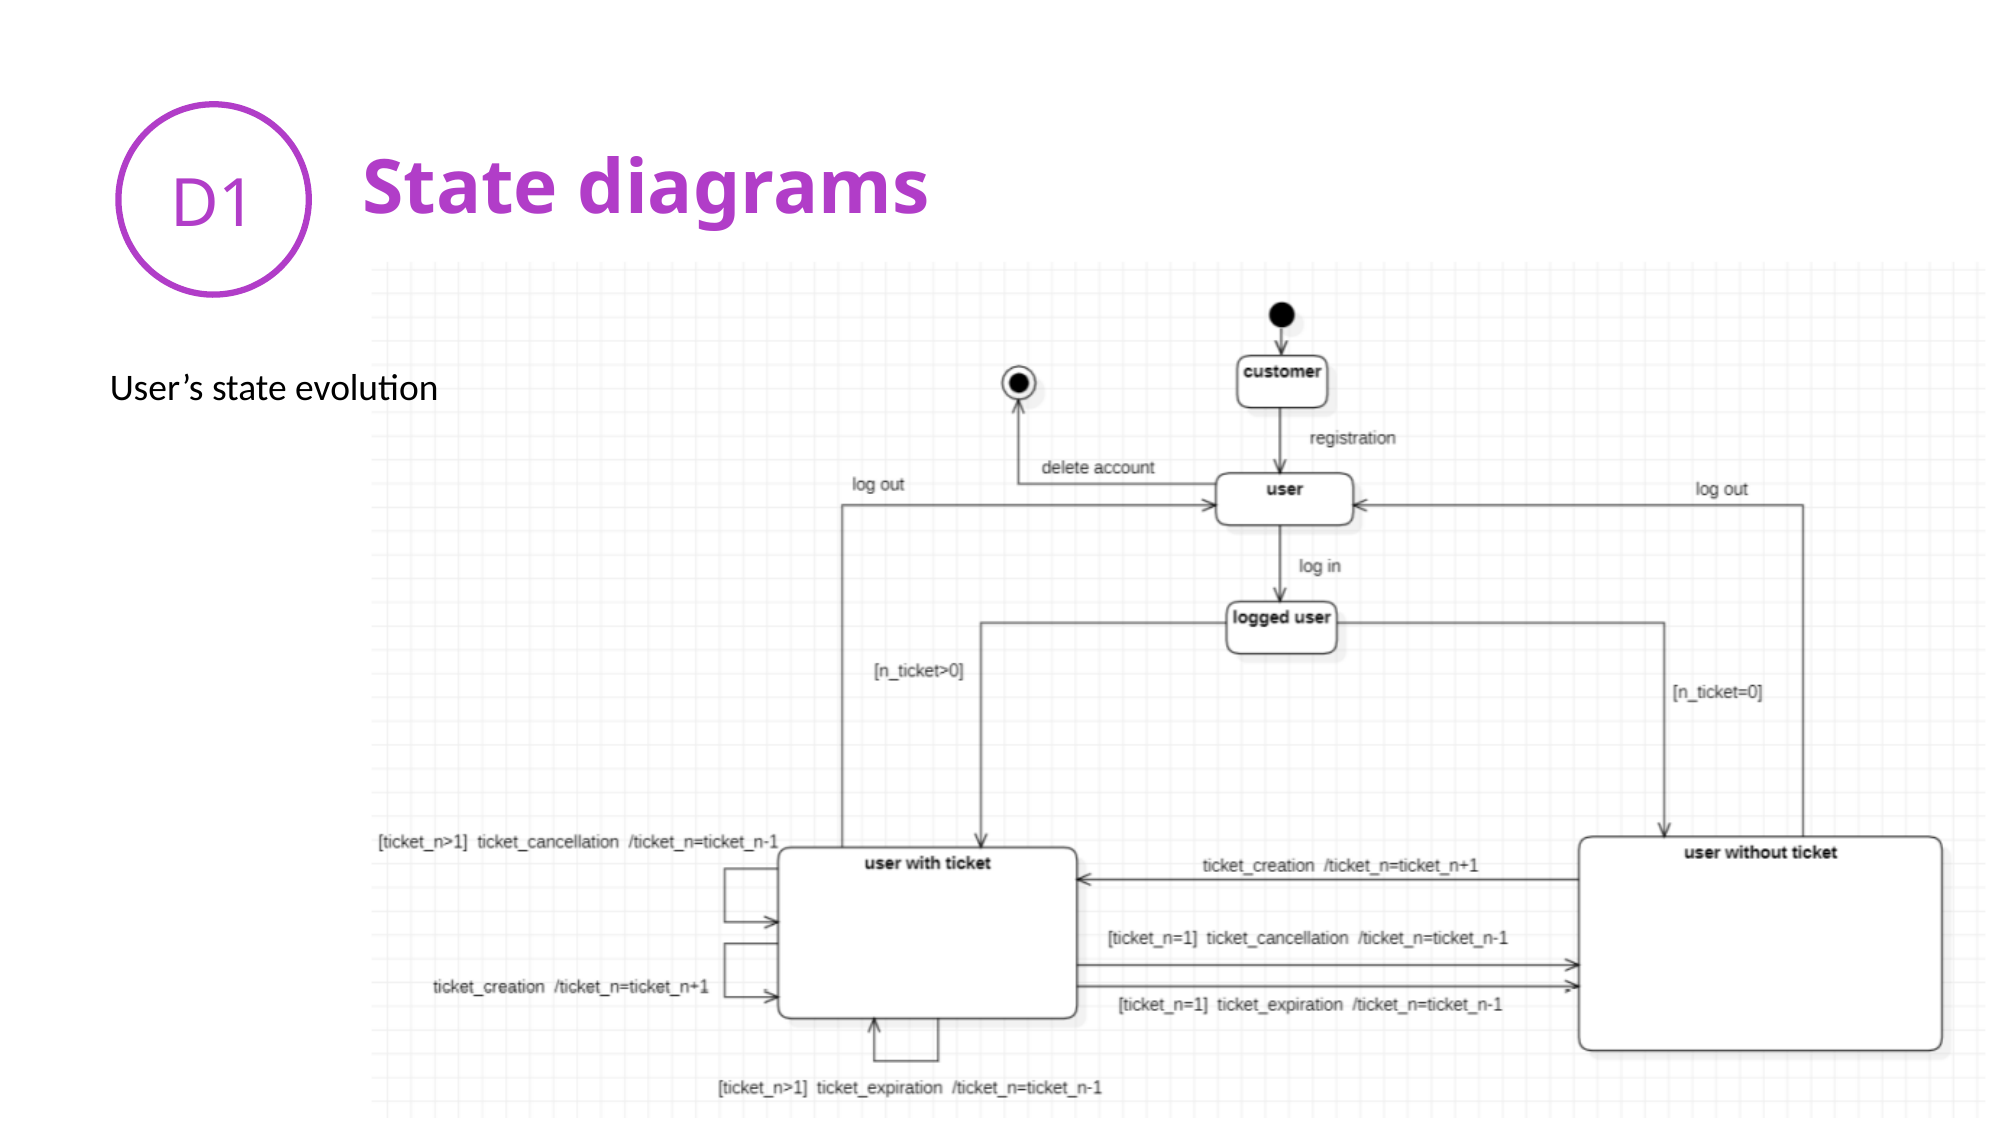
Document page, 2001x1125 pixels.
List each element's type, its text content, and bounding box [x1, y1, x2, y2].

text_box D1 [118, 104, 309, 295]
text_box User’s state evolution [94, 355, 490, 462]
picture [371, 255, 1986, 1118]
list State diagrams [347, 141, 1756, 258]
